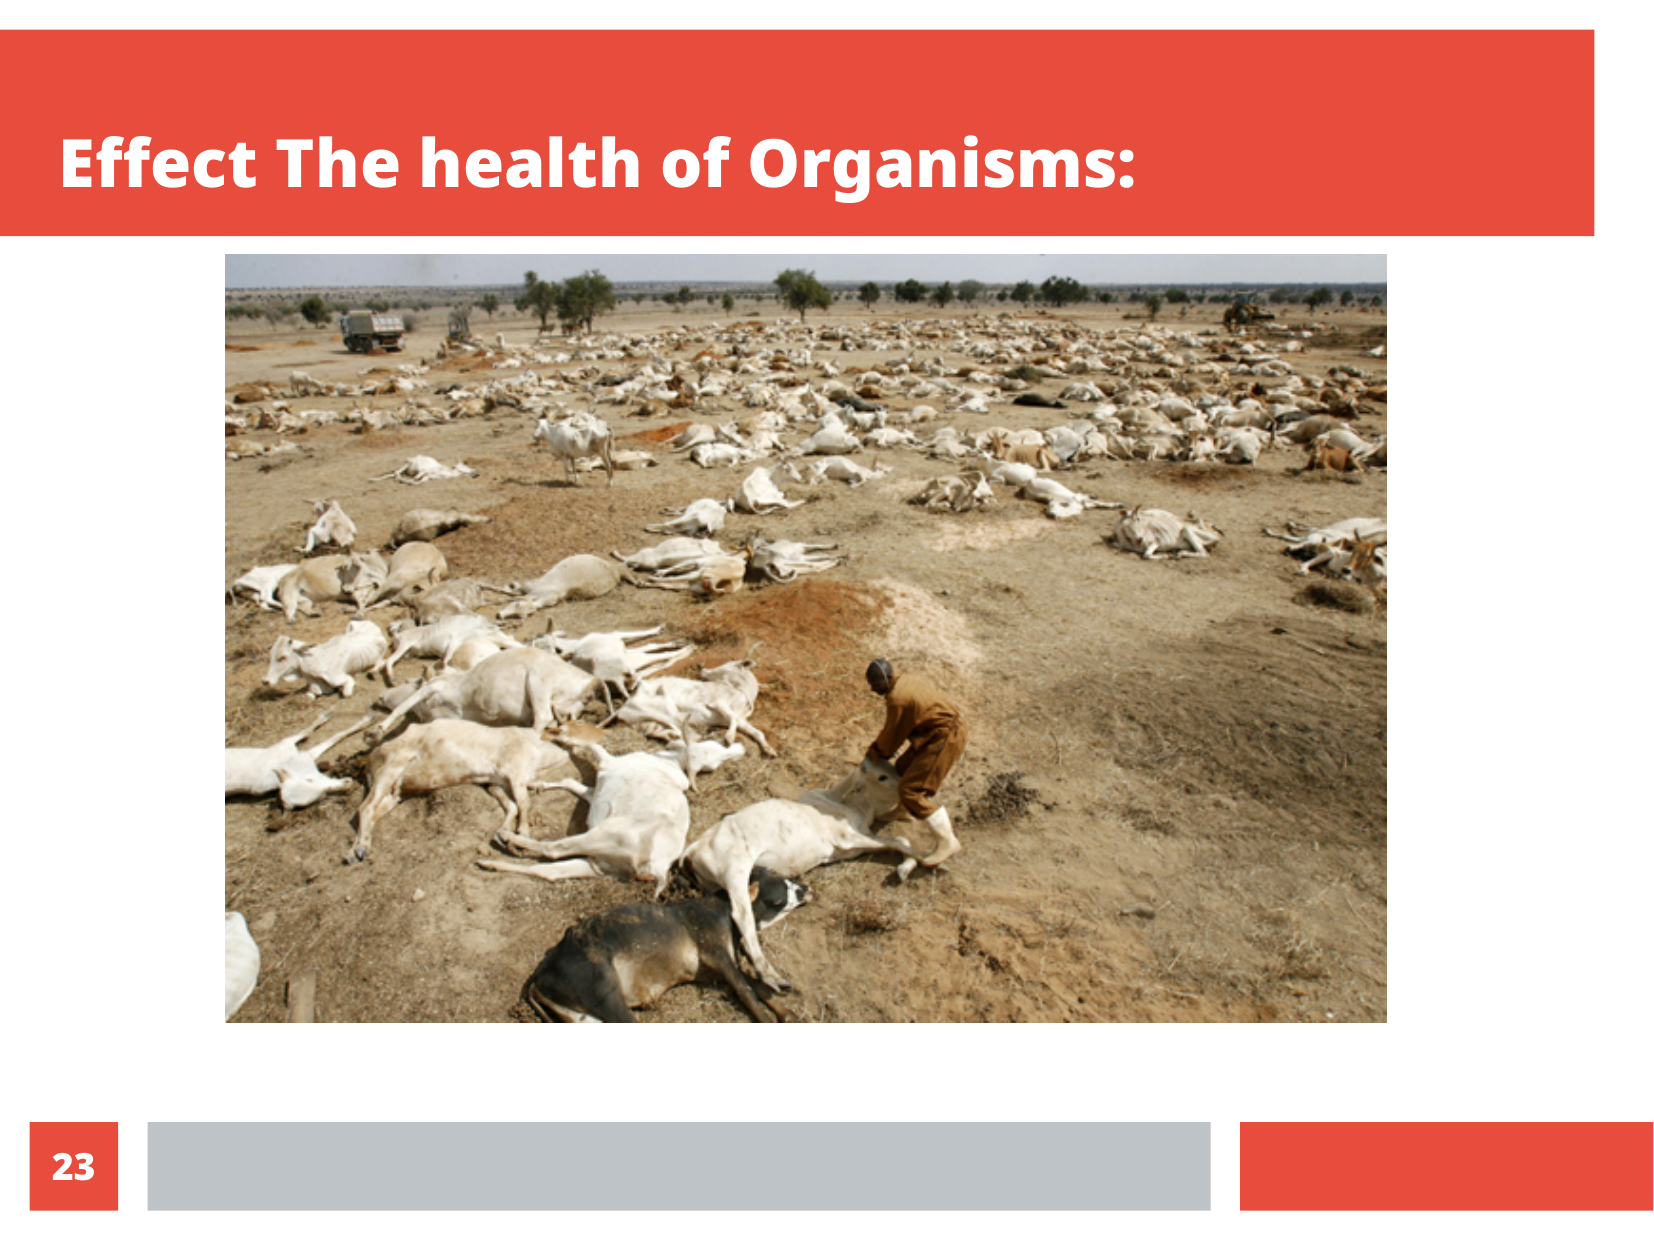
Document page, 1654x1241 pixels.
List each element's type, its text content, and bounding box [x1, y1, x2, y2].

title Effect The health of Organisms: [59, 59, 1595, 207]
picture [225, 254, 1387, 1023]
